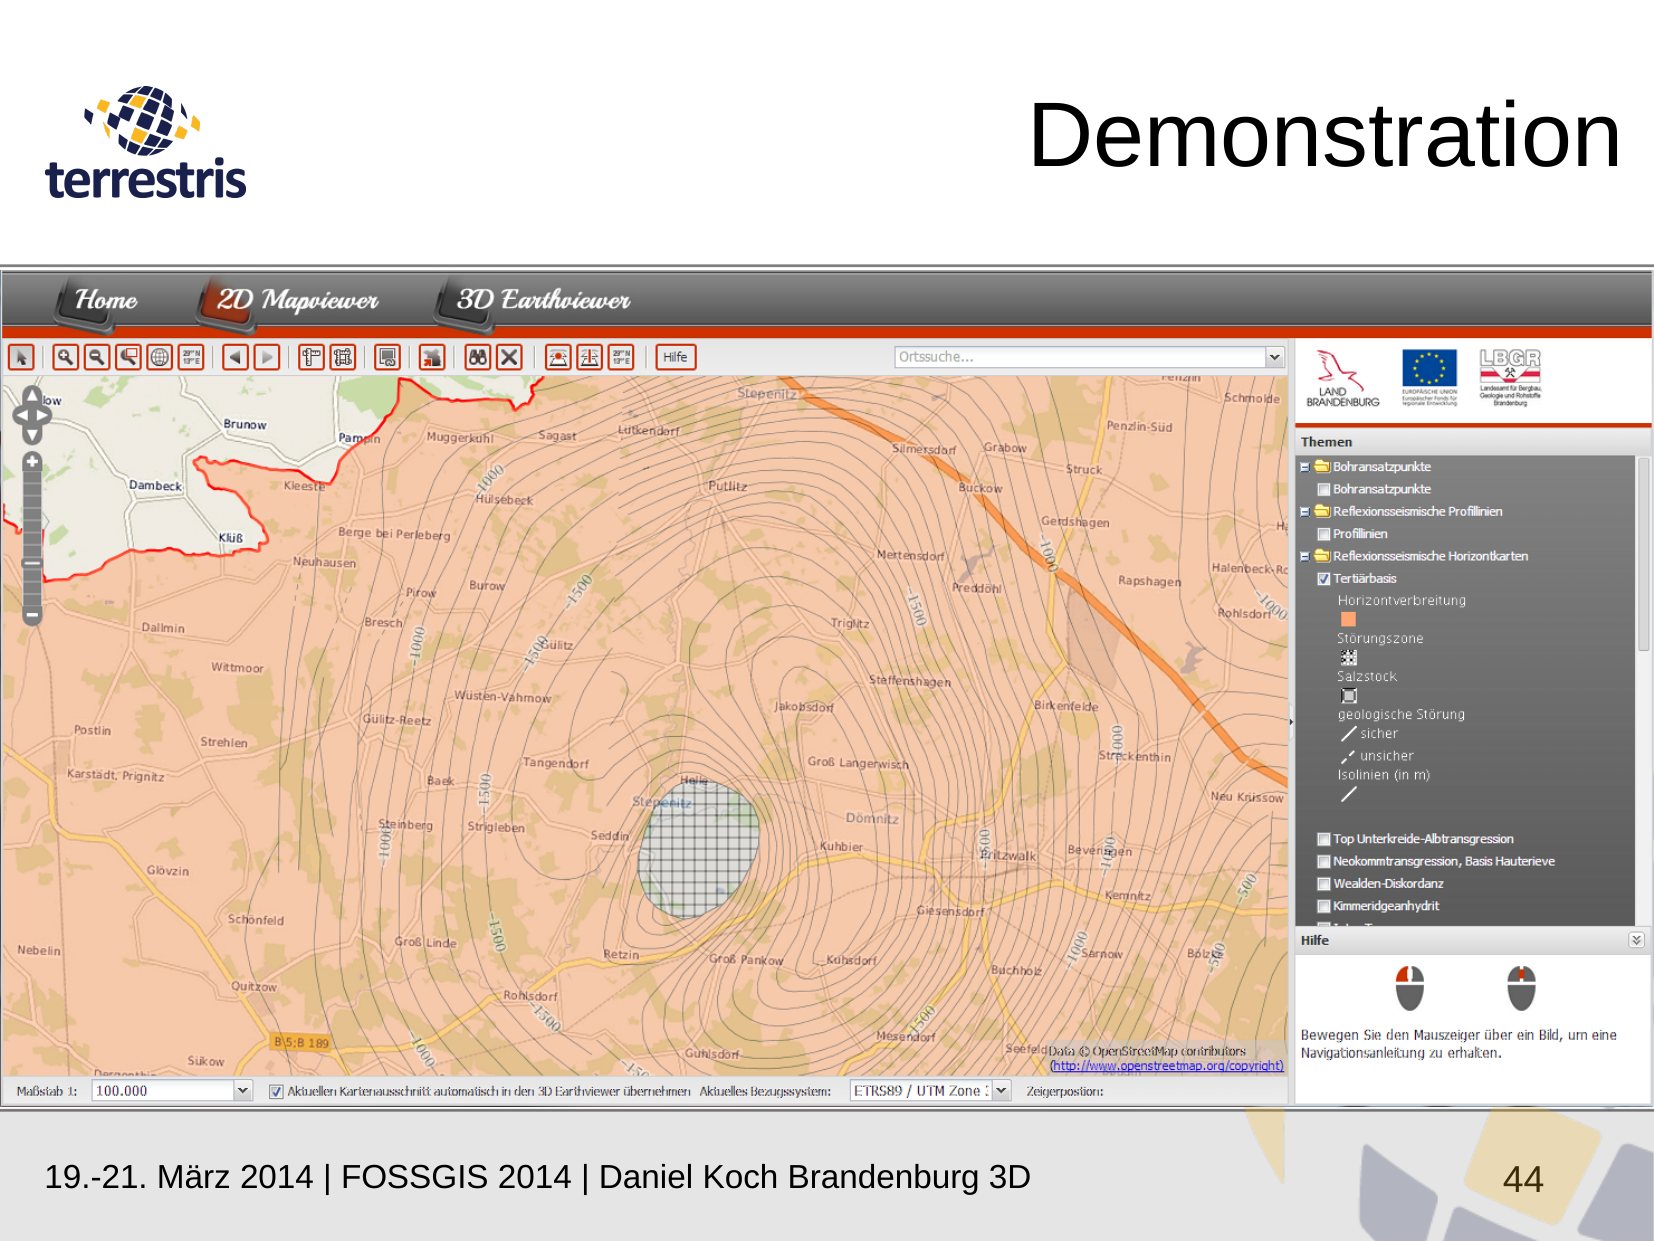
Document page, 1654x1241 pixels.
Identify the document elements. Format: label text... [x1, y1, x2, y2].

picture [0, 270, 1654, 1241]
picture [45, 86, 246, 198]
title Demonstration [295, 31, 1624, 239]
